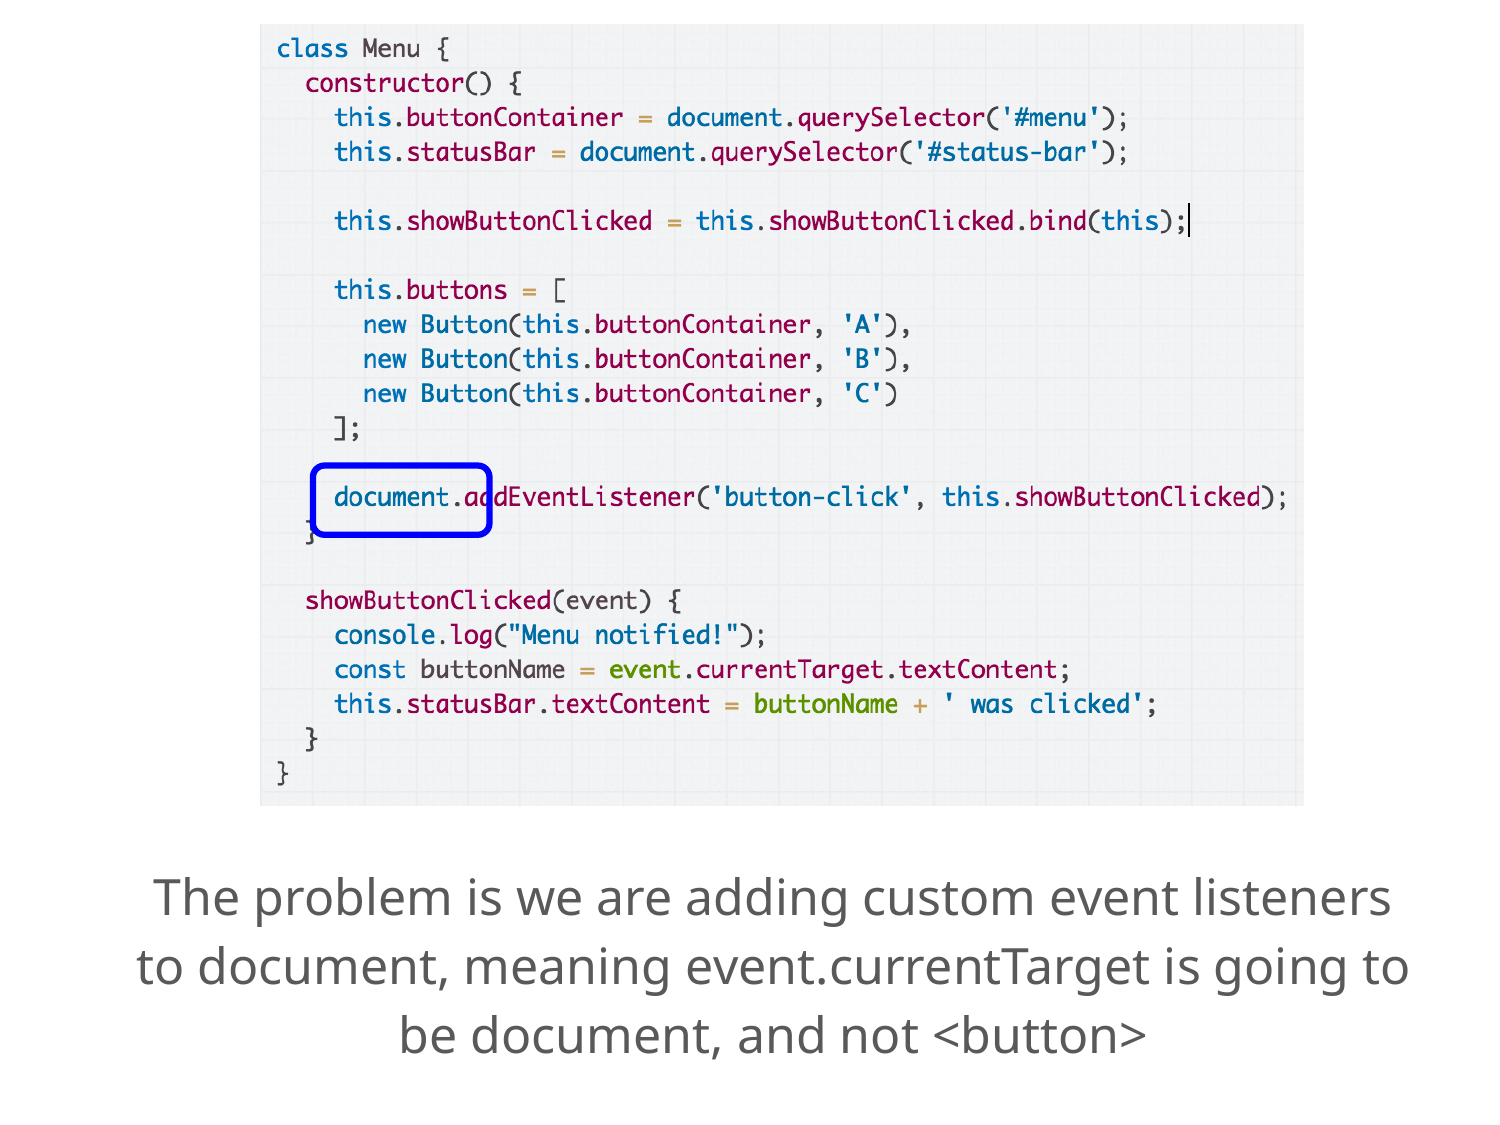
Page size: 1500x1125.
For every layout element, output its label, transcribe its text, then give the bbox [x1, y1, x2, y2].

list The problem is we are adding custom event listeners to document, meaning event.currentTarget is going to be document, and not <button> [118, 841, 1430, 1093]
picture [260, 24, 1304, 806]
